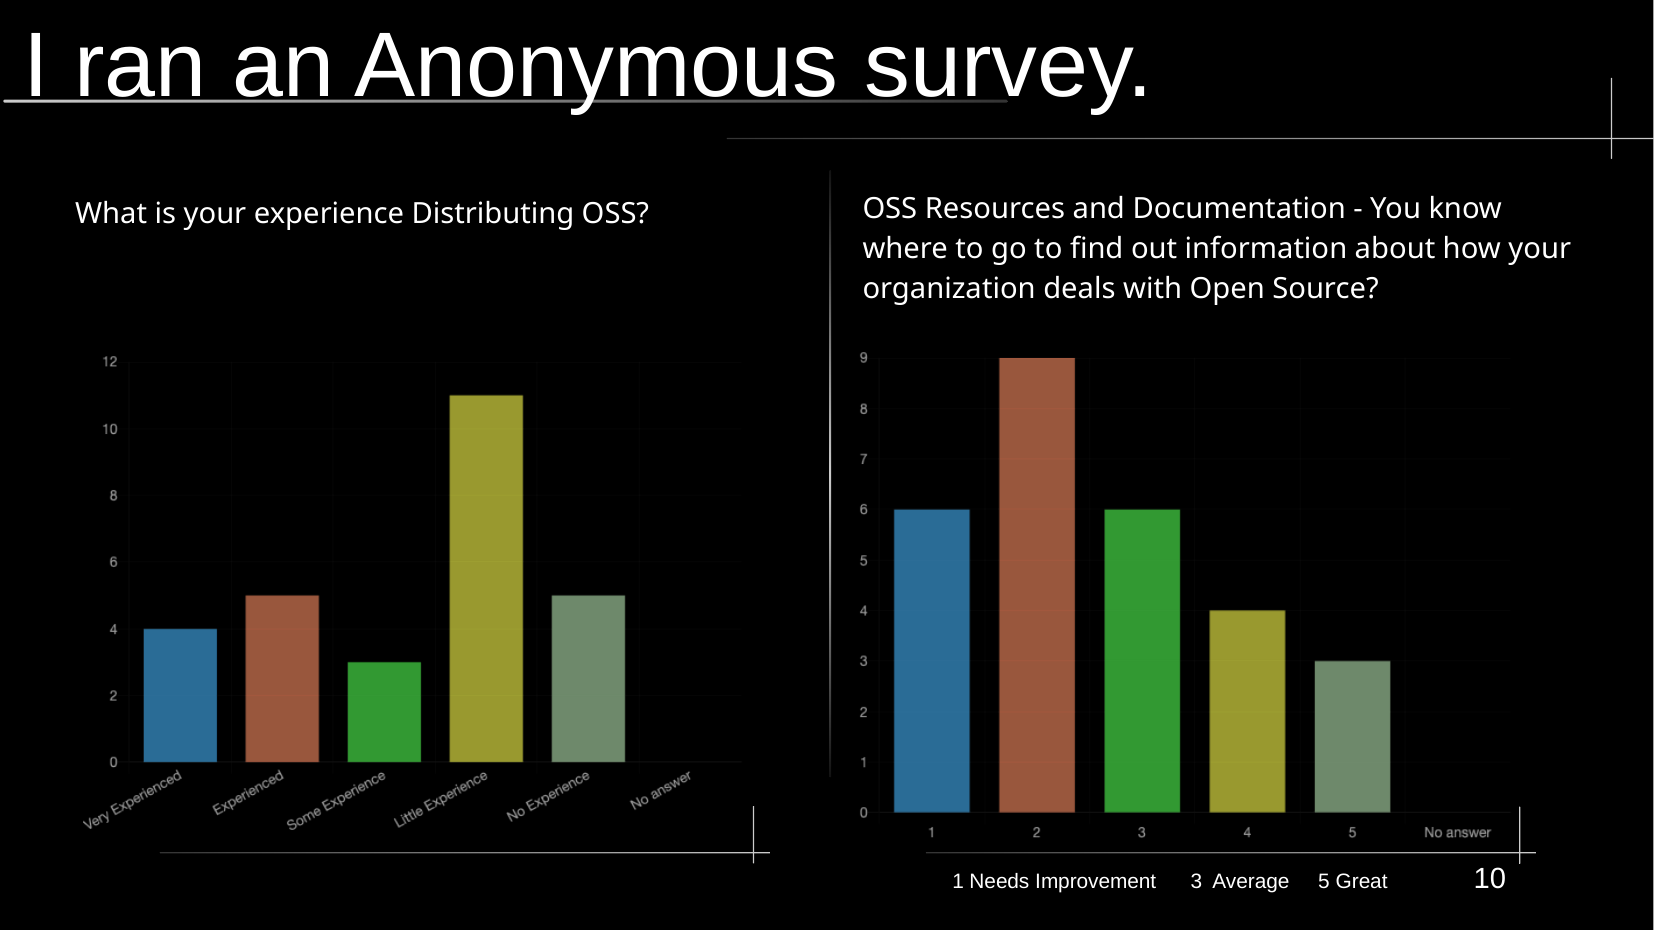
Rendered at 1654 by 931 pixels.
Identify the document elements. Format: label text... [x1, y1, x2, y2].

title I ran an Anonymous survey. [23, 11, 1589, 119]
picture [853, 351, 1514, 848]
picture [83, 355, 745, 851]
list What is your experience Distributing OSS? [75, 192, 802, 451]
list OSS Resources and Documentation - You know where to go to find out information about how your organization deals with Open Source? [862, 187, 1589, 445]
text_box 1 Needs Improvement 3 Average 5 Great [937, 862, 1426, 904]
